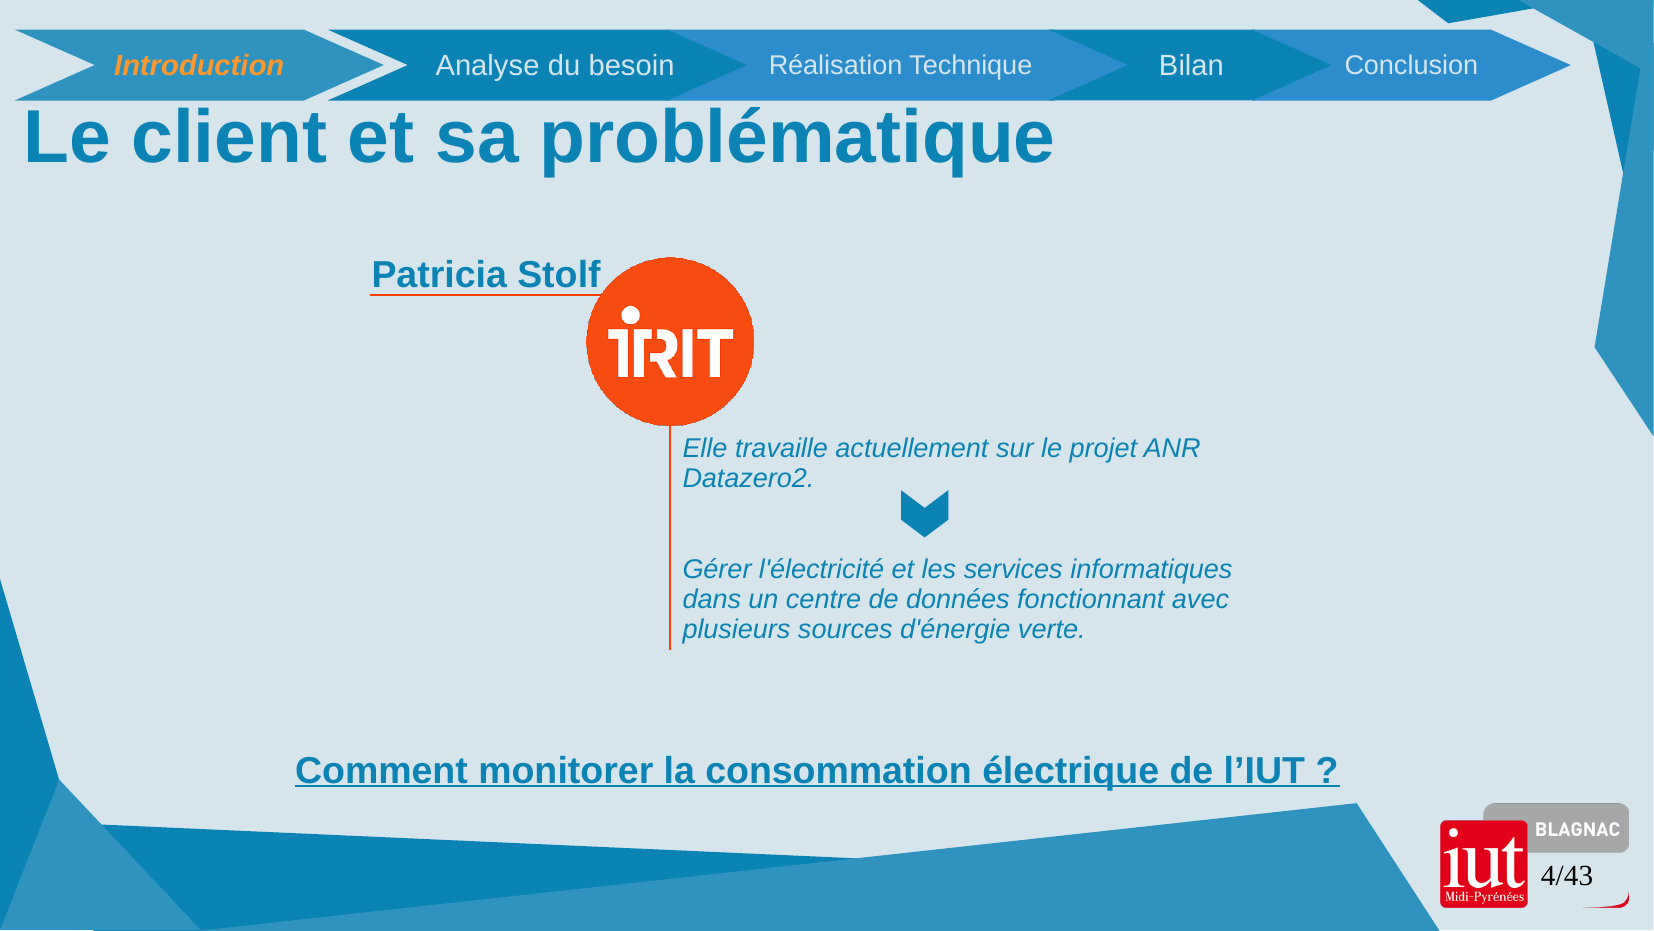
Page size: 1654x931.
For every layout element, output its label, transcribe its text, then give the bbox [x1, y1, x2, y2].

text_box Réalisation Technique [667, 29, 1125, 101]
title Comment monitorer la consommation électrique de l’IUT ? [295, 749, 1359, 792]
text_box Patricia Stolf [356, 245, 616, 303]
text_box Analyse du besoin [327, 29, 744, 101]
picture [586, 257, 754, 426]
picture [1440, 803, 1629, 908]
text_box Conclusion [1252, 29, 1571, 101]
title Elle travaille actuellement sur le projet ANR Datazero2. Gérer l'électricité et les services informatiques dans un centre de données fonctionnant avec plusieurs sources d'énergie verte. [682, 432, 1297, 645]
text_box Bilan [1048, 29, 1329, 101]
text_box Introduction [14, 29, 384, 101]
text_box [901, 490, 949, 538]
title Le client et sa problématique [23, 94, 1512, 179]
